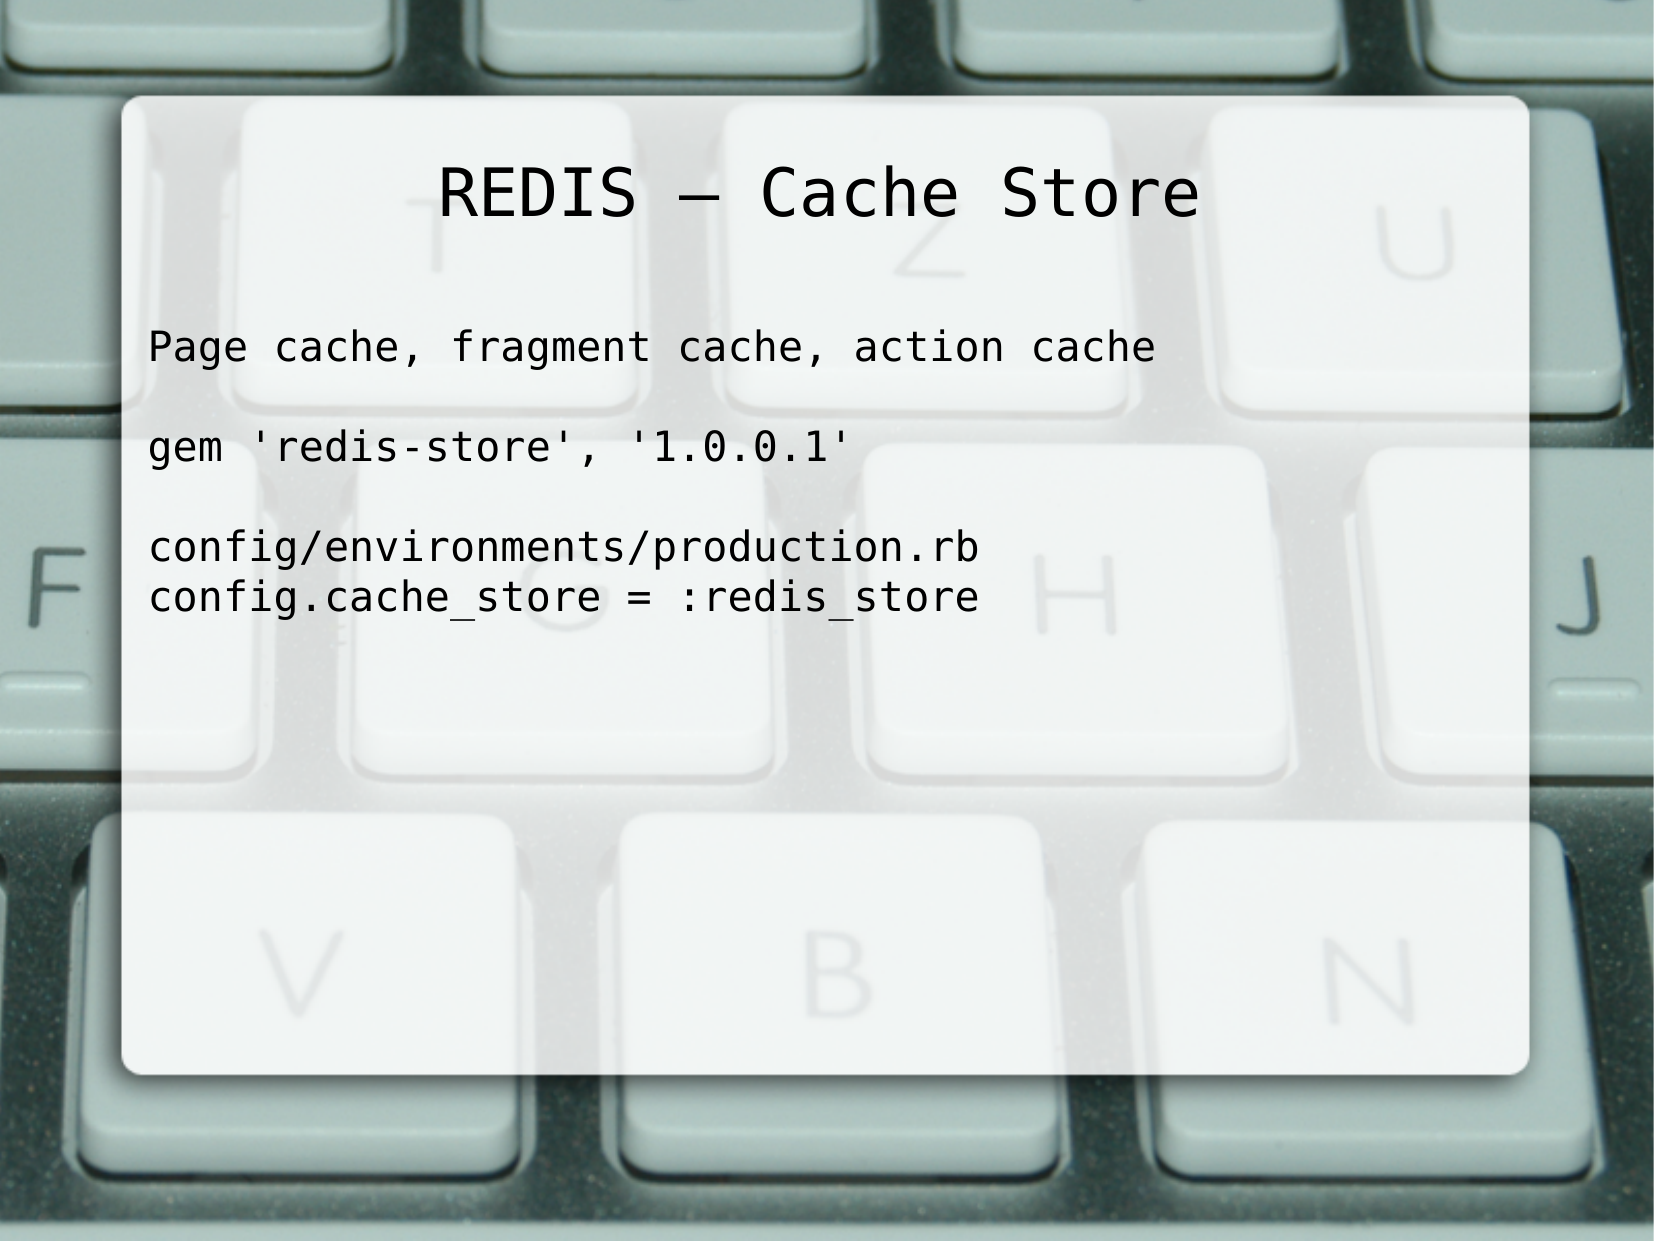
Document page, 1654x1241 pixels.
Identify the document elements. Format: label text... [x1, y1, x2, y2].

picture [0, 0, 1654, 1241]
list Page cache, fragment cache, action cache gem 'redis-store', '1.0.0.1' config/environments/production.rb config.cache_store = :redis_store [147, 315, 1506, 1066]
title REDIS – Cache Store [135, 117, 1506, 271]
